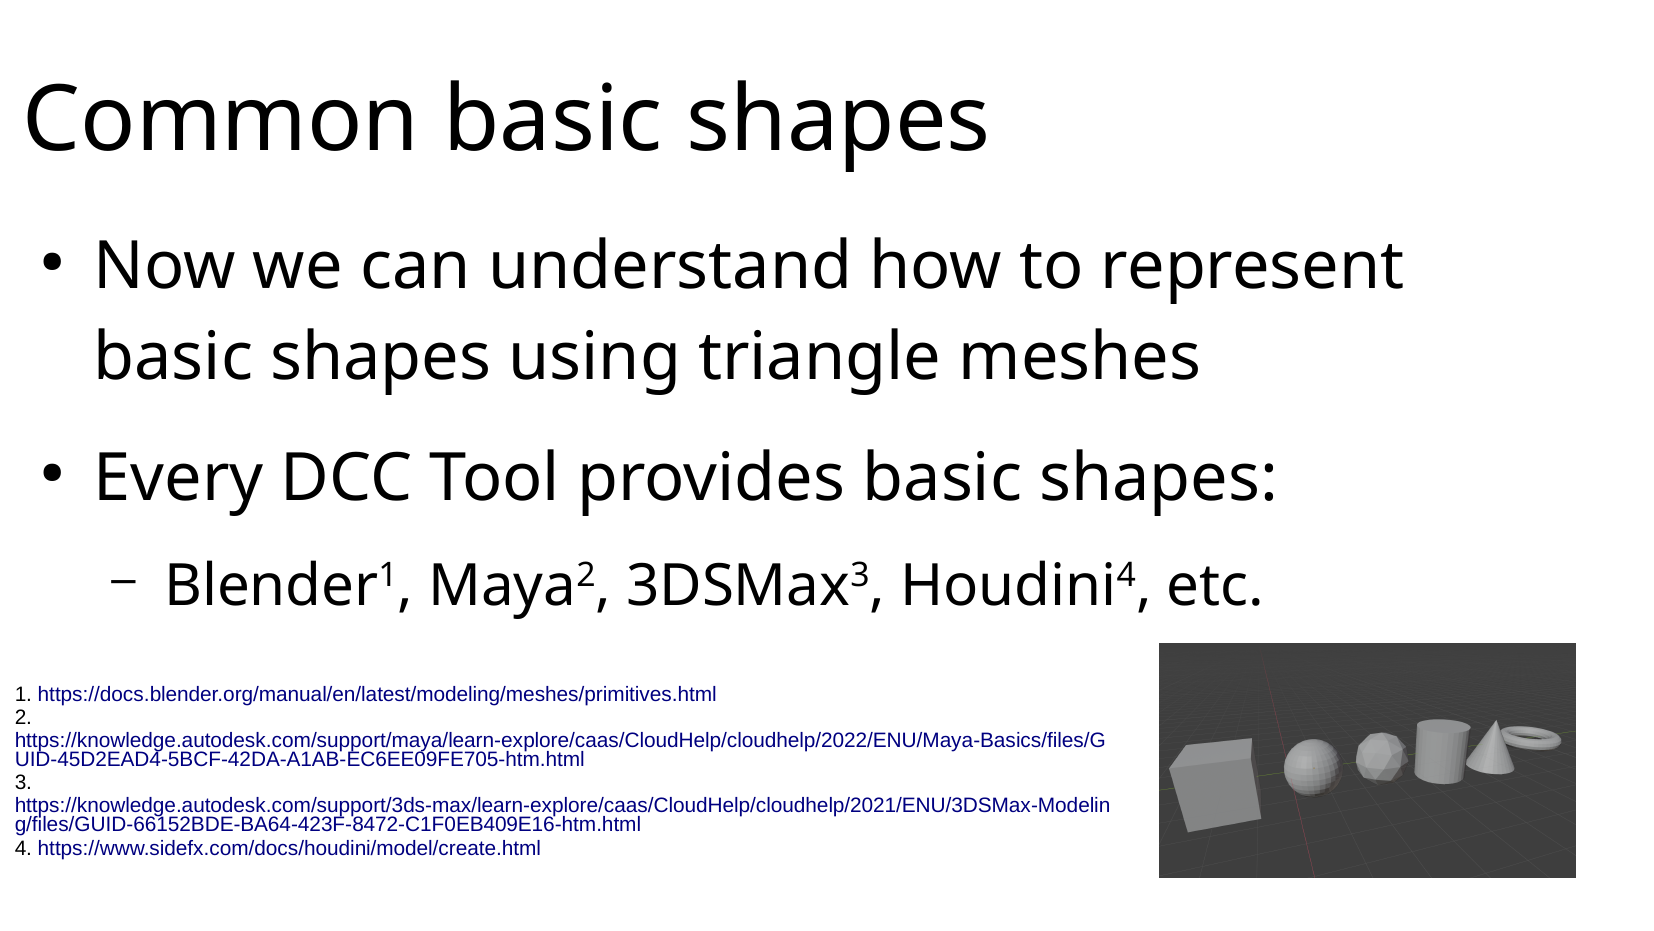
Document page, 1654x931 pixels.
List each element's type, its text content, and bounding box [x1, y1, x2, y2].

list Now we can understand how to represent basic shapes using triangle meshes Every DCC Tool provides basic shapes: Blender1, Maya2, 3DSMax3, Houdini4, etc. [22, 217, 1511, 758]
picture [1159, 643, 1576, 878]
text_box 1. https://docs.blender.org/manual/en/latest/modeling/meshes/primitives.html 2. https://knowledge.autodesk.com/support/maya/learn-explore/caas/CloudHelp/cloudhelp/2022/ENU/Maya-Basics/files/GUID-45D2EAD4-5BCF-42DA-A1AB-EC6EE09FE705-htm.html 3. https://knowledge.autodesk.com/support/3ds-max/learn-explore/caas/CloudHelp/cloudhelp/2021/ENU/3DSMax-Modeling/files/GUID-66152BDE-BA64-423F-8472-C1F0EB409E16-htm.html 4. https://www.sidefx.com/docs/houdini/model/create.html [0, 675, 1126, 871]
title Common basic shapes [22, 37, 1511, 193]
